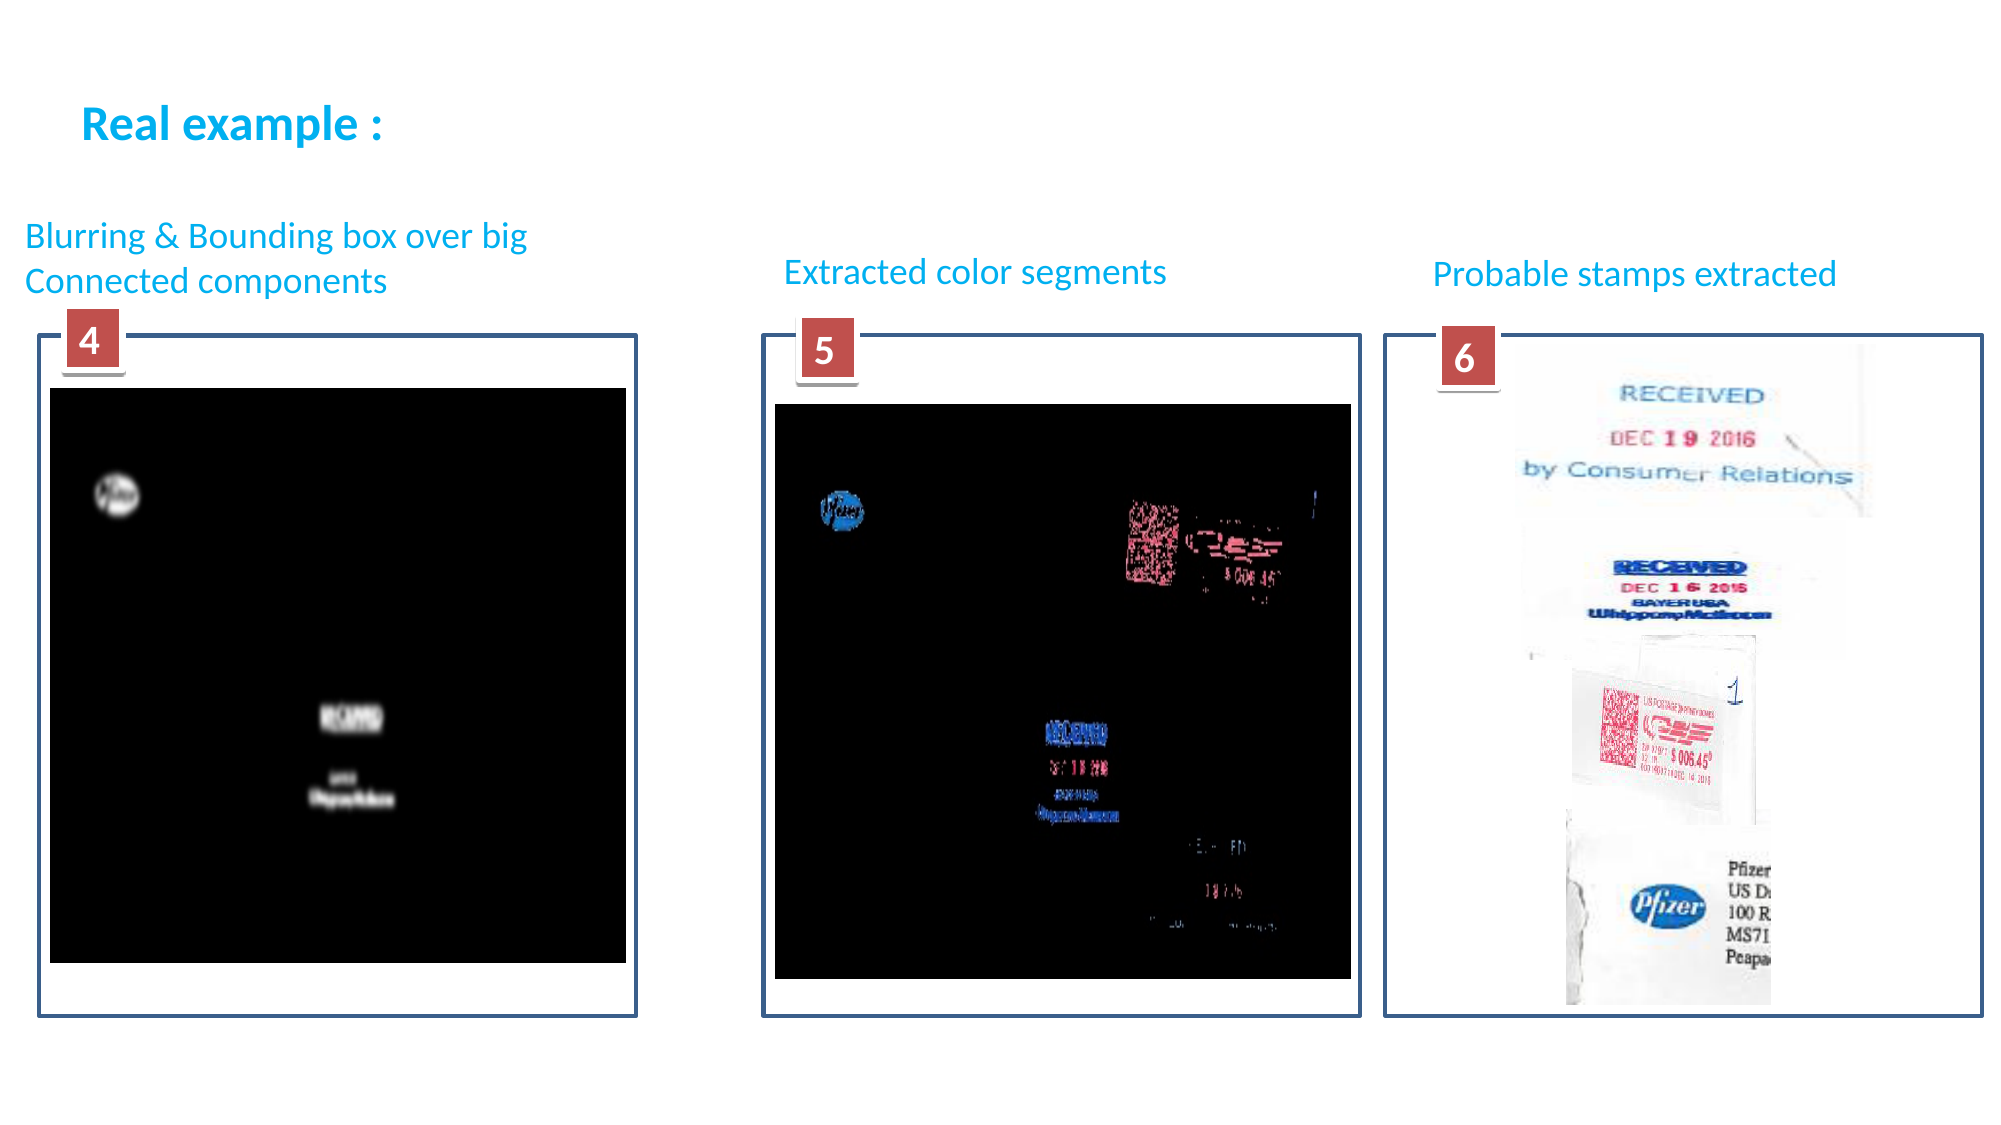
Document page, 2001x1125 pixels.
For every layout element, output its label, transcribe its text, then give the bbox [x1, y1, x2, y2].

text_box 4 [64, 305, 123, 371]
picture [1515, 344, 1876, 1006]
text_box 6 [1439, 323, 1498, 389]
text_box Probable stamps extracted [1418, 241, 1950, 302]
text_box 5 [798, 315, 858, 381]
text_box Real example : [0, 82, 865, 158]
picture [50, 388, 626, 963]
picture [775, 404, 1351, 979]
text_box Blurring & Bounding box over big Connected components [10, 203, 665, 309]
text_box Extracted color segments [769, 239, 1382, 300]
